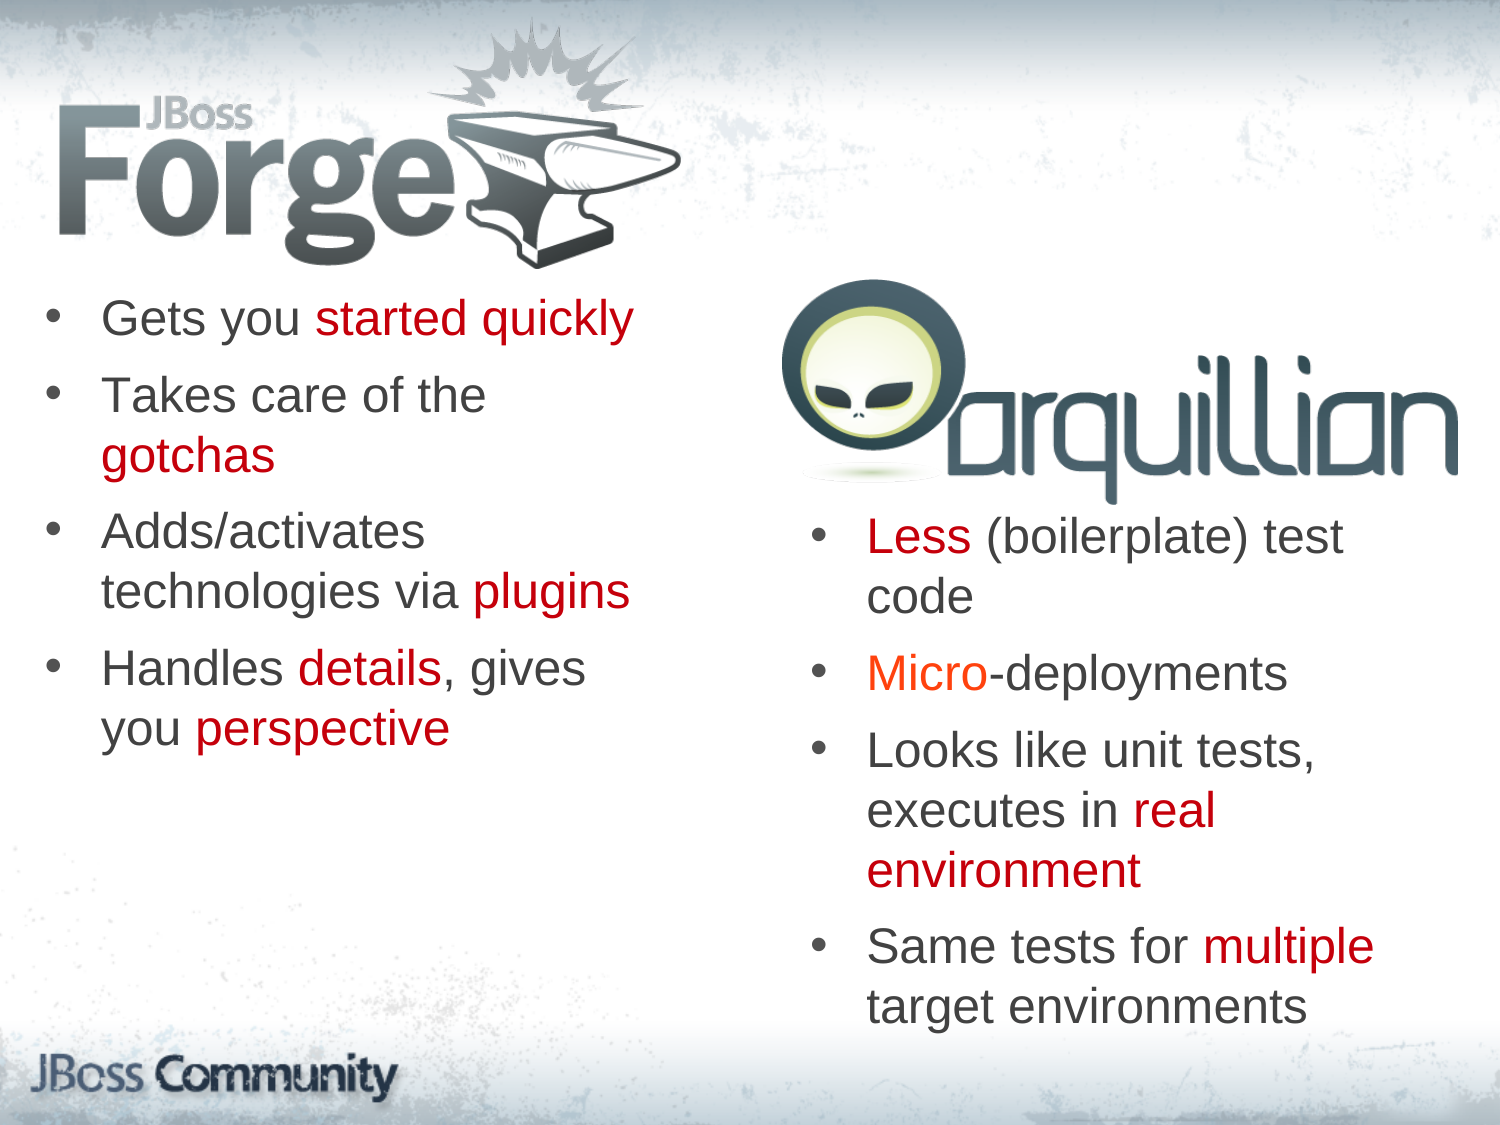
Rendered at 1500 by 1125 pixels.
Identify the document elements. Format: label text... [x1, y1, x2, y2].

list Gets you started quickly Takes care of the gotchas Adds/activates technologies via plugins Handles details, gives you perspective [29, 277, 652, 796]
picture [0, 0, 1500, 1125]
list Less (boilerplate) test code Micro-deployments Looks like unit tests, executes in real environment Same tests for multiple target environments [795, 505, 1418, 1072]
